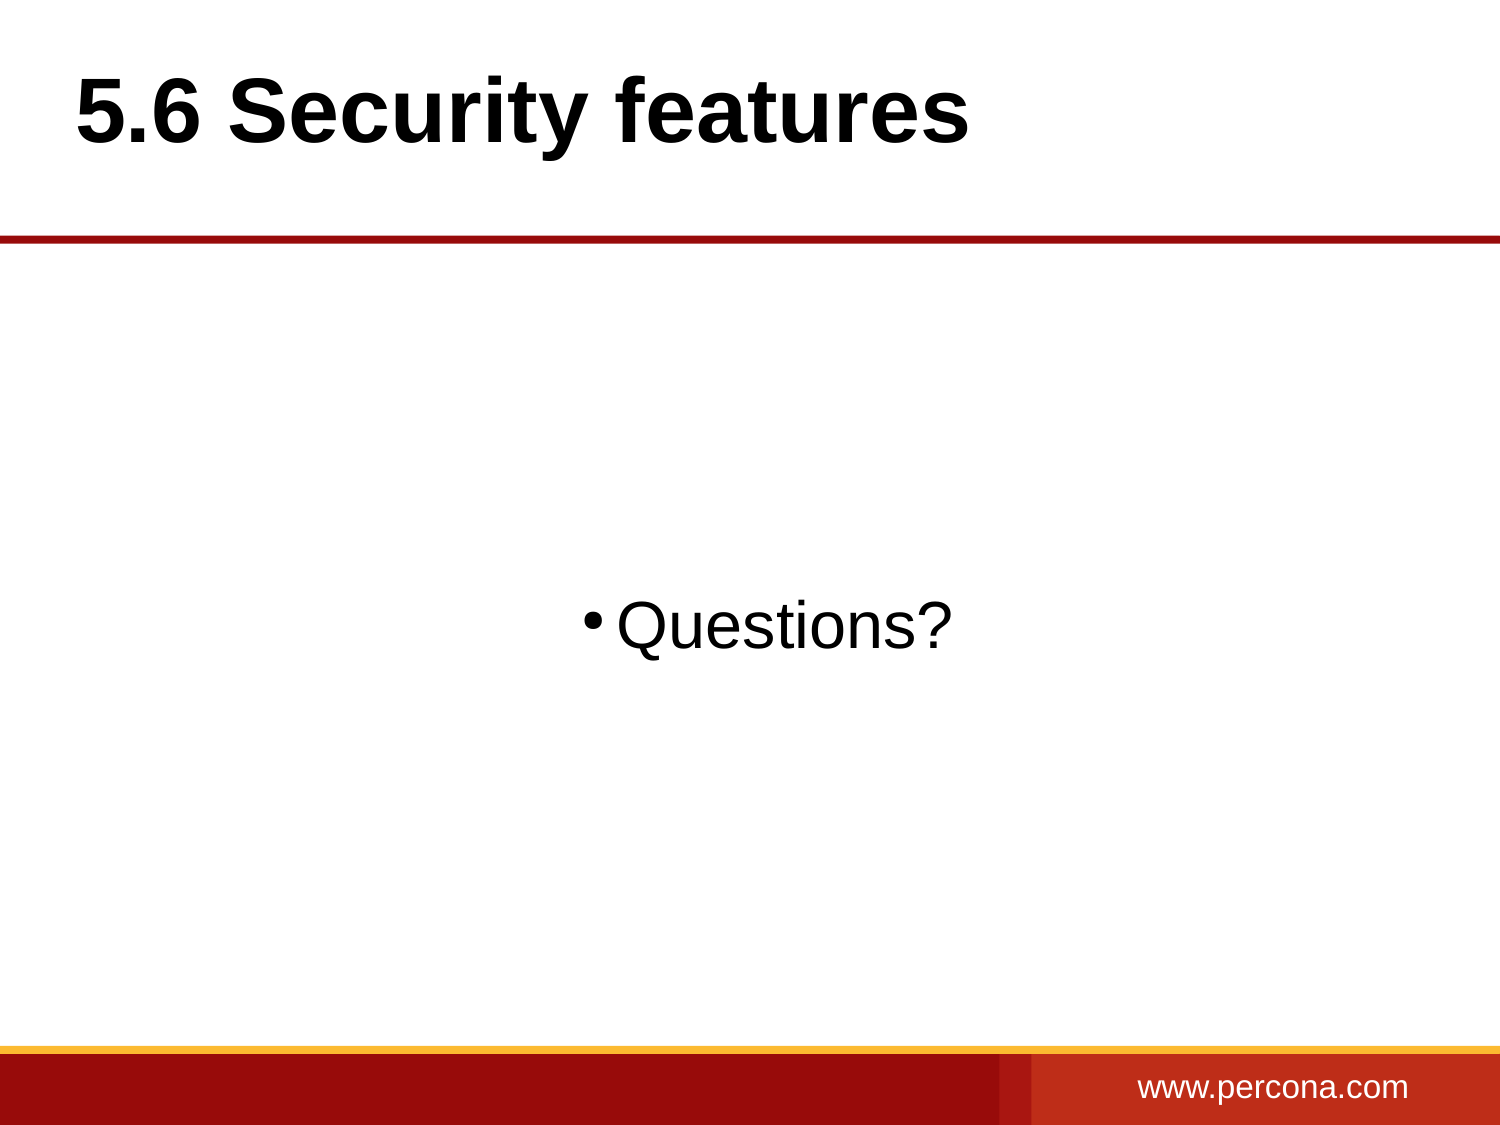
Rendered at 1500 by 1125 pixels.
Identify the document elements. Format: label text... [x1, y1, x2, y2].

text_box Questions? [75, 257, 1425, 1000]
text_box 5.6 Security features [75, 44, 1425, 233]
